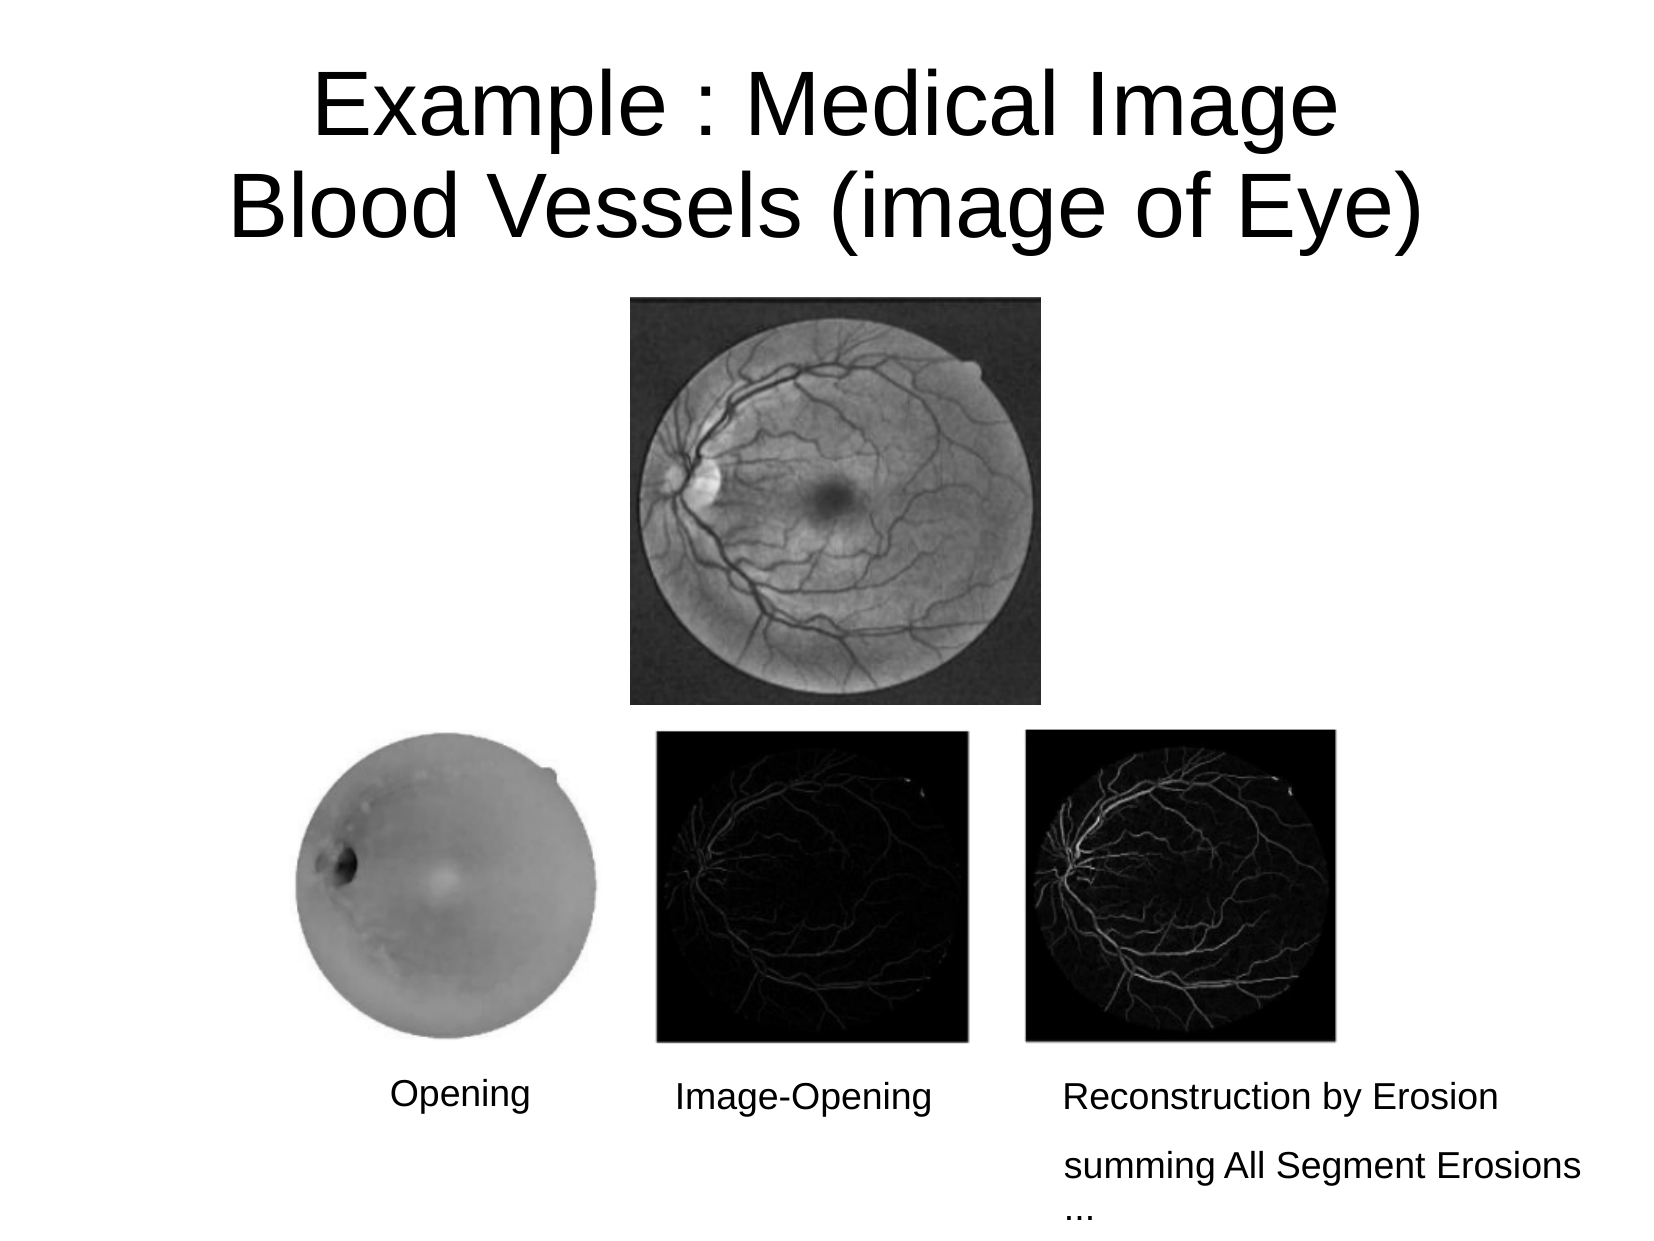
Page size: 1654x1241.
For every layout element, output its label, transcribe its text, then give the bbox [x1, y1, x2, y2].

picture [630, 297, 1041, 706]
text_box summing All Segment Erosions ... [1049, 1137, 1597, 1237]
text_box Reconstruction by Erosion [1047, 1068, 1514, 1126]
picture [285, 719, 1345, 1049]
text_box Opening [375, 1065, 546, 1122]
title Example : Medical Image Blood Vessels (image of Eye) [82, 52, 1571, 360]
text_box Image-Opening [660, 1068, 948, 1126]
